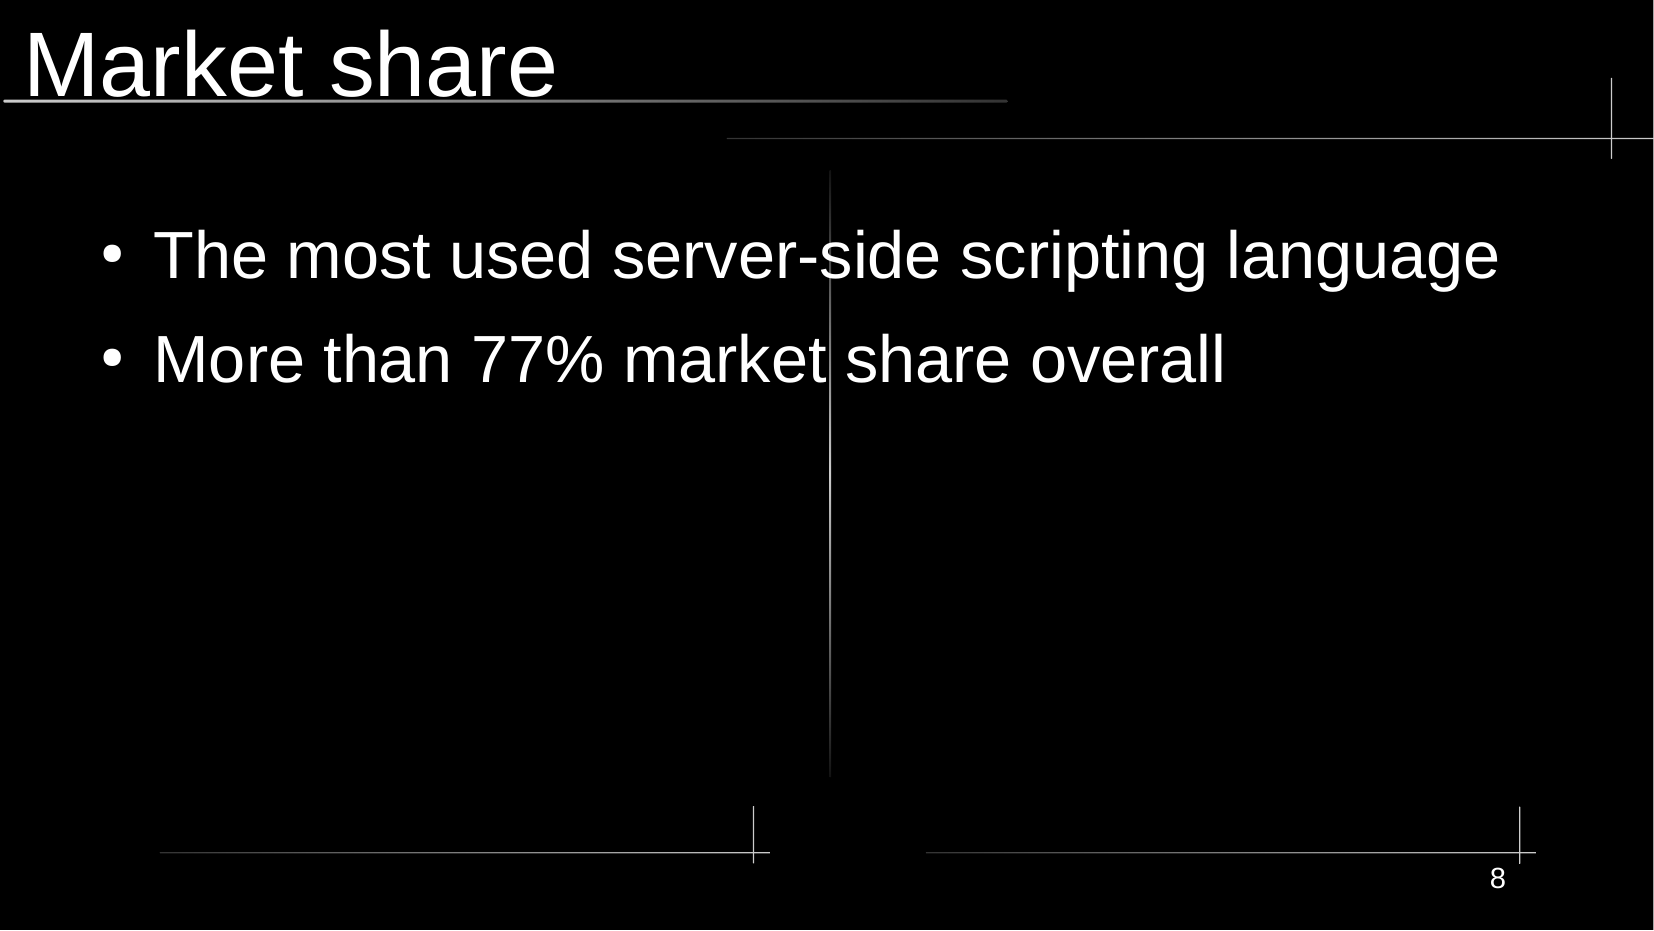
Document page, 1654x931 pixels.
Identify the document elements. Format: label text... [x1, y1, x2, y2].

list The most used server-side scripting language More than 77% market share overall [82, 217, 1571, 758]
title Market share [23, 11, 1589, 119]
